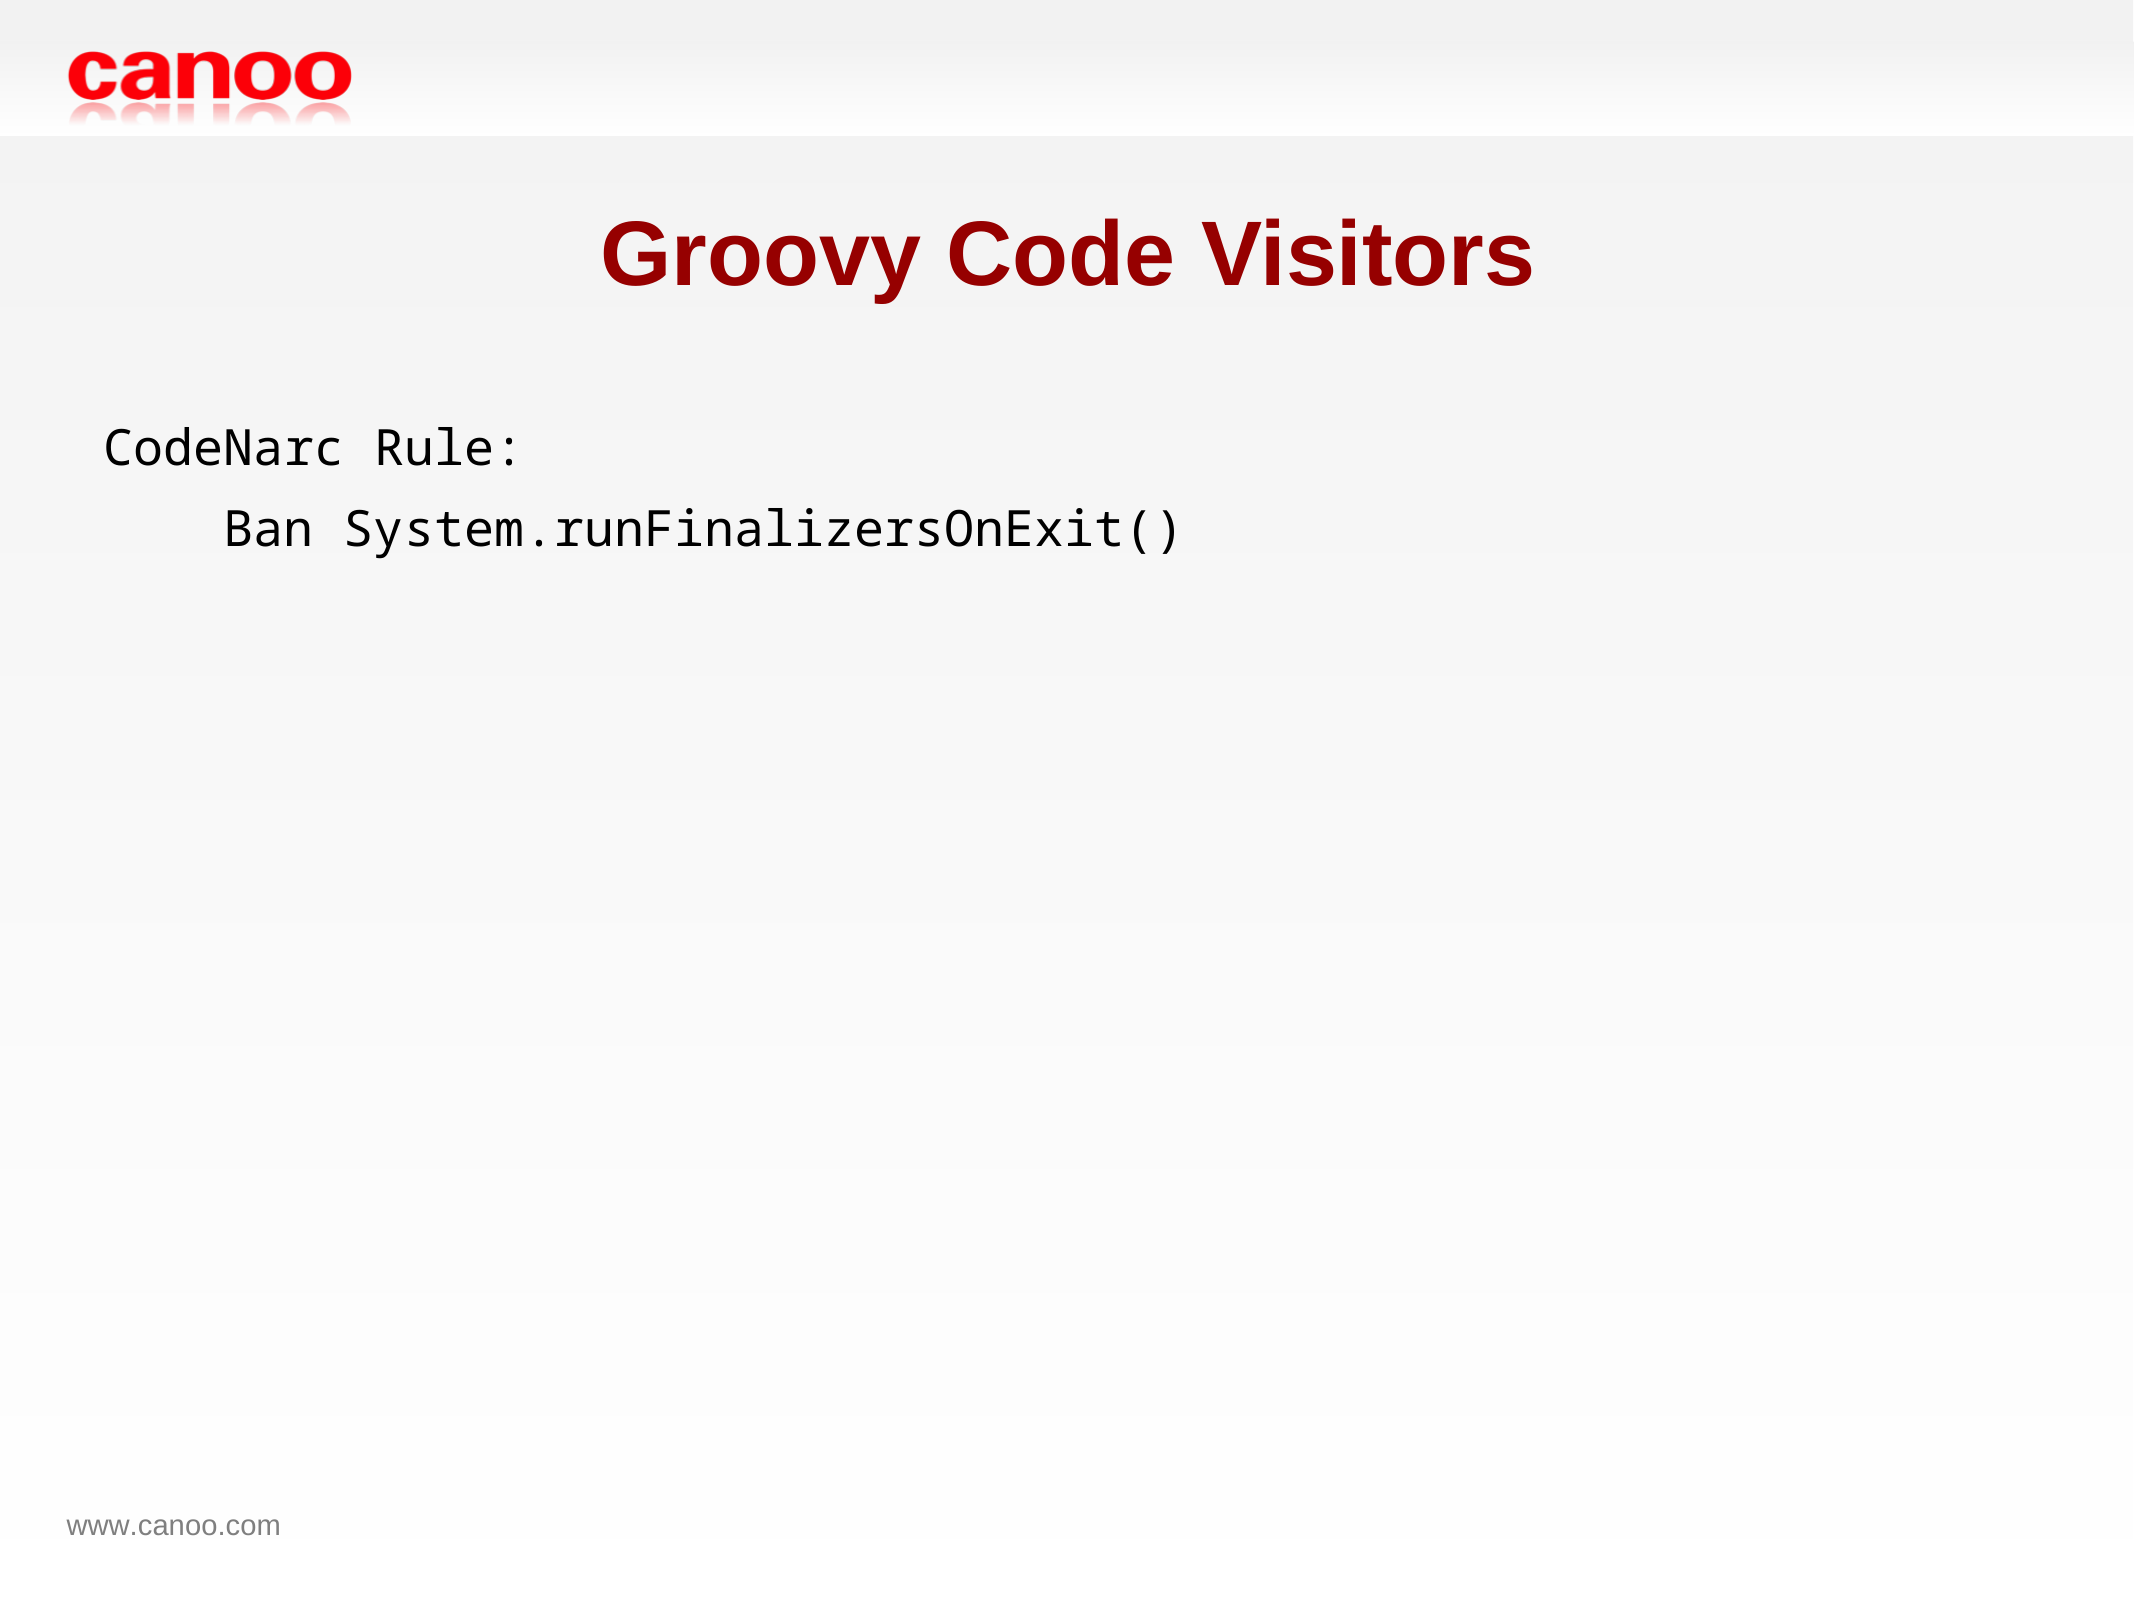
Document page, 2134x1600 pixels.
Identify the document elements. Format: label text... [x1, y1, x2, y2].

picture [65, 48, 353, 154]
subtitle CodeNarc Rule: Ban System.runFinalizersOnExit() [103, 371, 2030, 1414]
title Groovy Code Visitors [62, 185, 2075, 313]
